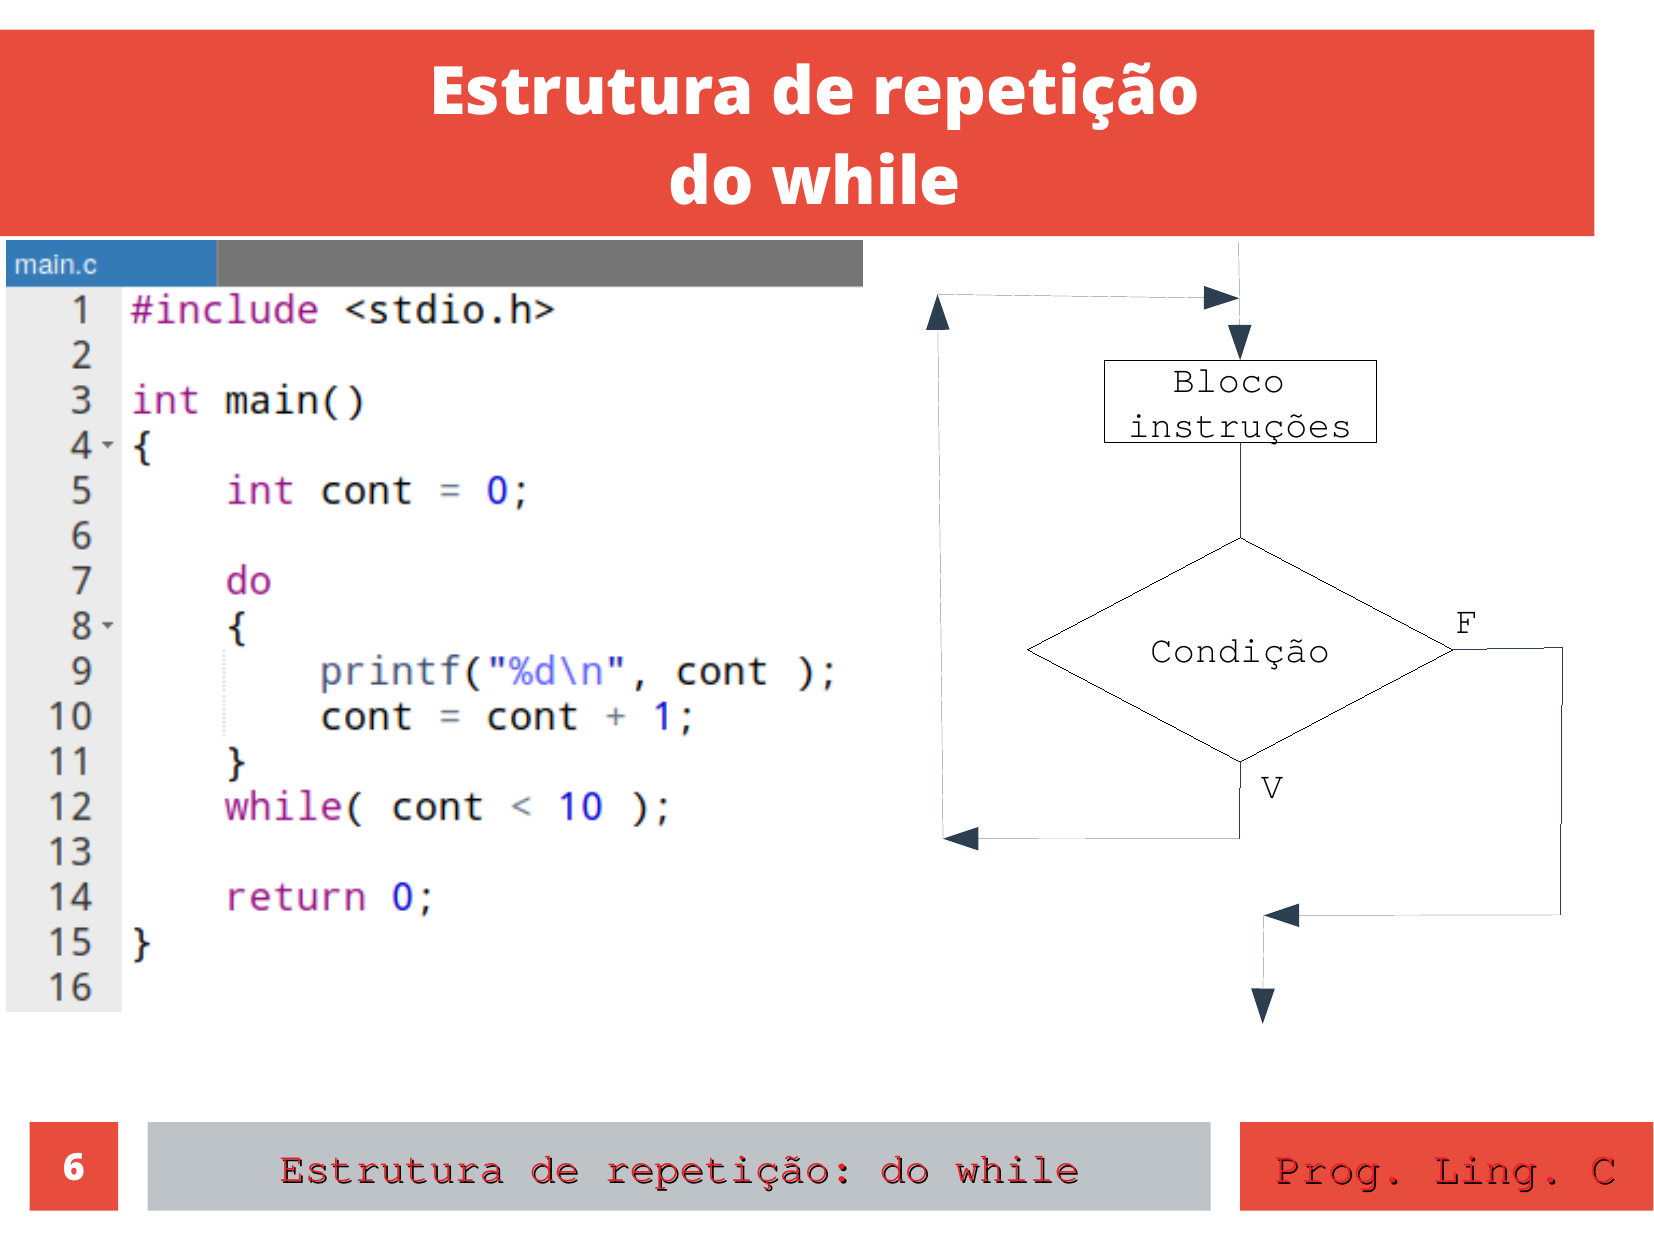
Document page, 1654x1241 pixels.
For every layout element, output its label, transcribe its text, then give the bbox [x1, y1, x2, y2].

text_box Condição [1027, 537, 1453, 762]
picture [6, 240, 863, 1012]
text_box F [1440, 590, 1494, 651]
title Estrutura de repetição do while [283, 42, 1347, 225]
text_box Prog. Ling. C [1233, 1133, 1654, 1202]
text_box Estrutura de repetição: do while [197, 1133, 1162, 1199]
text_box Bloco instruções [1104, 360, 1377, 443]
text_box V [1246, 755, 1299, 816]
